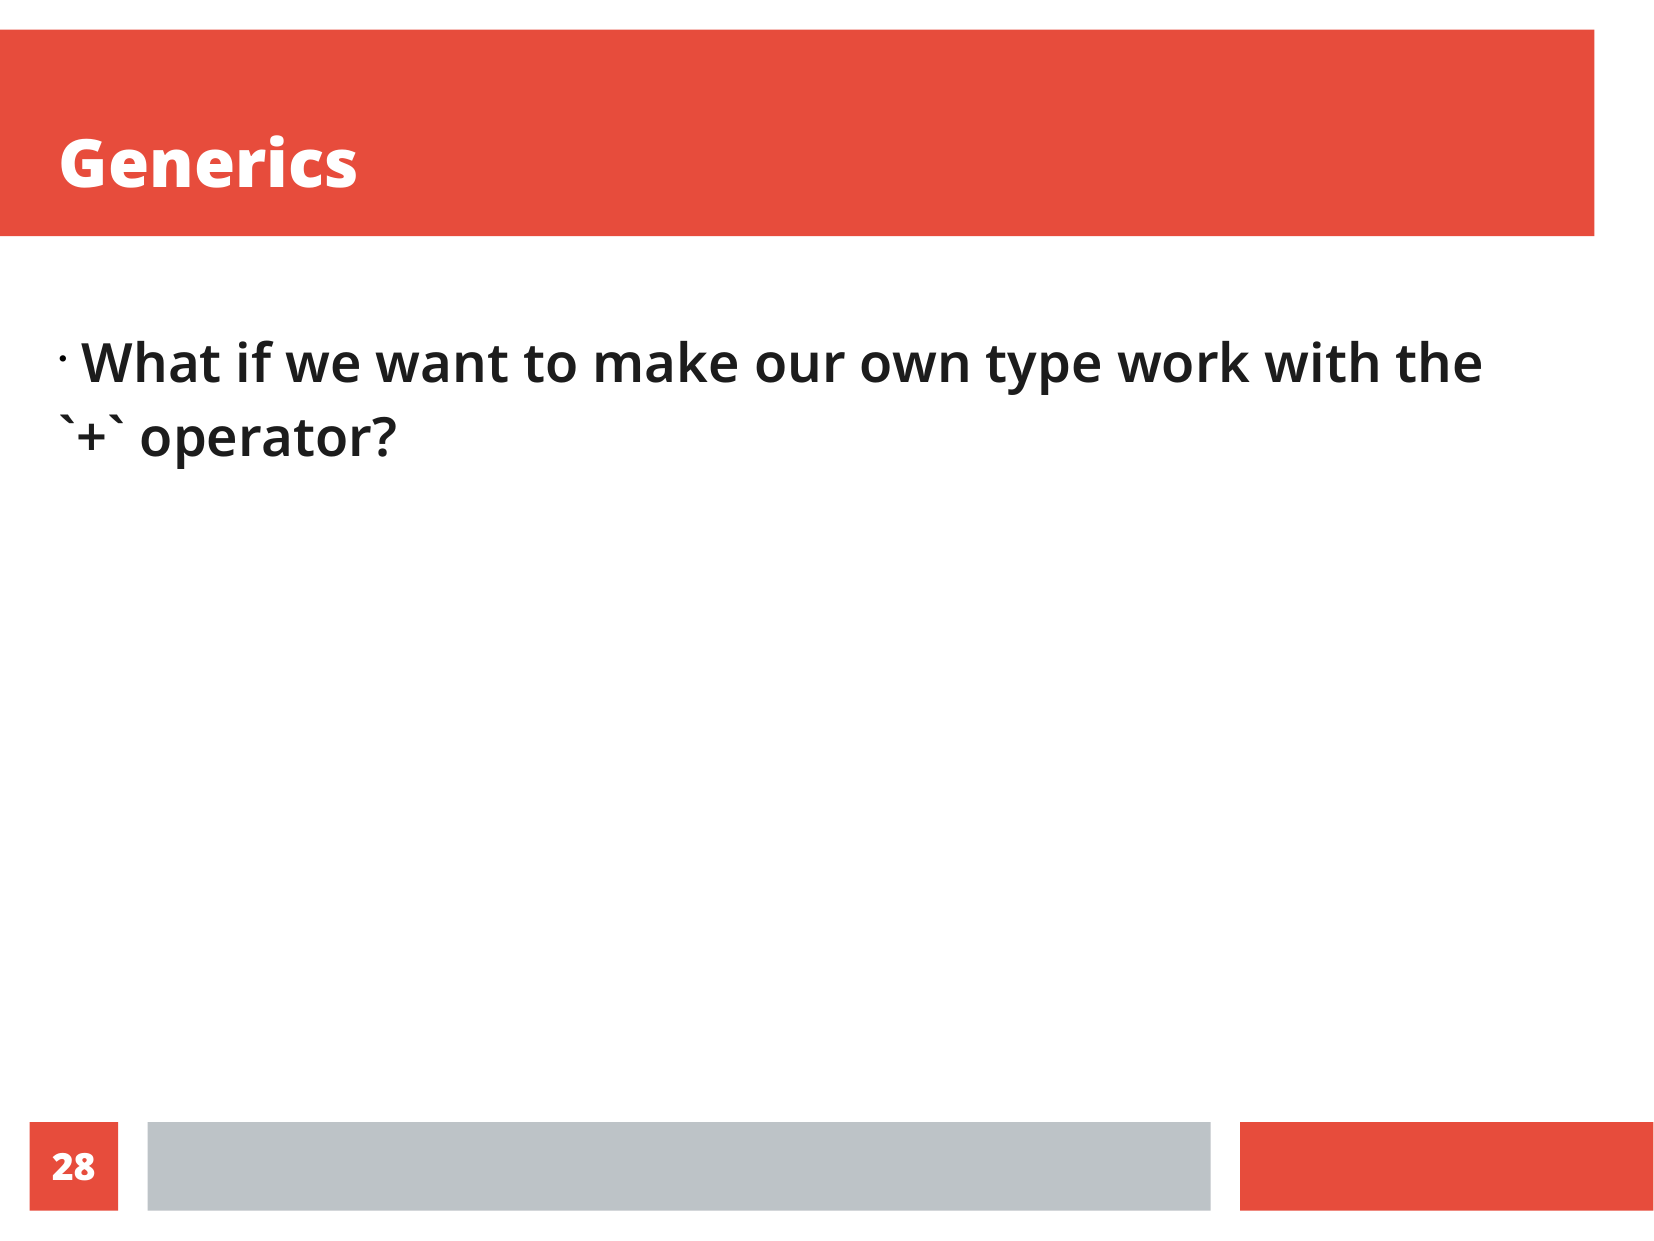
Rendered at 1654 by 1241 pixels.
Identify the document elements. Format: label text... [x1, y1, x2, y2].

list What if we want to make our own type work with the `+` operator? [59, 324, 1565, 1093]
title Generics [59, 59, 1595, 207]
